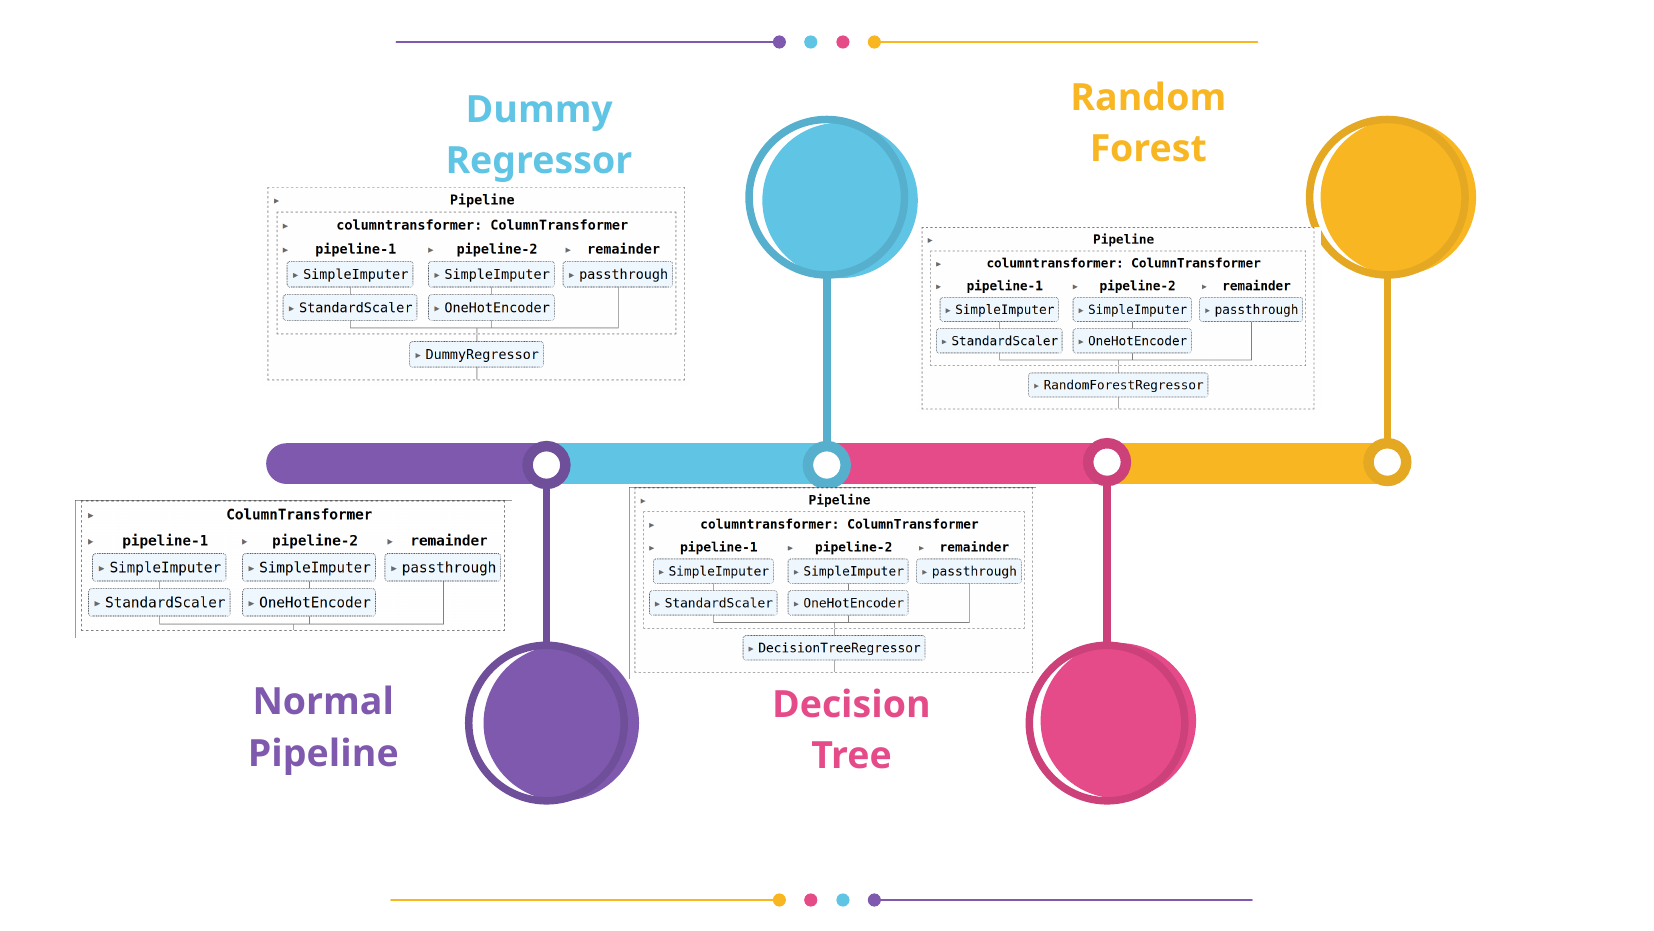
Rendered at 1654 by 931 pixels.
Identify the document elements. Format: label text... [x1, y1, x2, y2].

picture [629, 487, 1036, 679]
text_box [1120, 443, 1375, 484]
text_box [483, 650, 620, 797]
text_box [1127, 643, 1197, 789]
text_box [534, 452, 559, 478]
text_box [1094, 449, 1120, 475]
text_box Decision Tree [715, 679, 988, 780]
picture [262, 187, 689, 387]
picture [917, 227, 1321, 413]
text_box [559, 443, 814, 484]
text_box Normal Pipeline [187, 675, 460, 777]
text_box [838, 130, 918, 279]
text_box [266, 443, 534, 484]
title Random Forest [1012, 68, 1285, 176]
text_box [1424, 124, 1477, 271]
title Dummy Regressor [403, 80, 676, 187]
text_box [1374, 449, 1400, 475]
picture [75, 500, 512, 638]
text_box [839, 443, 1094, 484]
text_box [814, 452, 840, 478]
text_box [1040, 650, 1181, 797]
text_box [1320, 124, 1461, 271]
text_box [579, 647, 640, 799]
text_box [762, 124, 900, 271]
